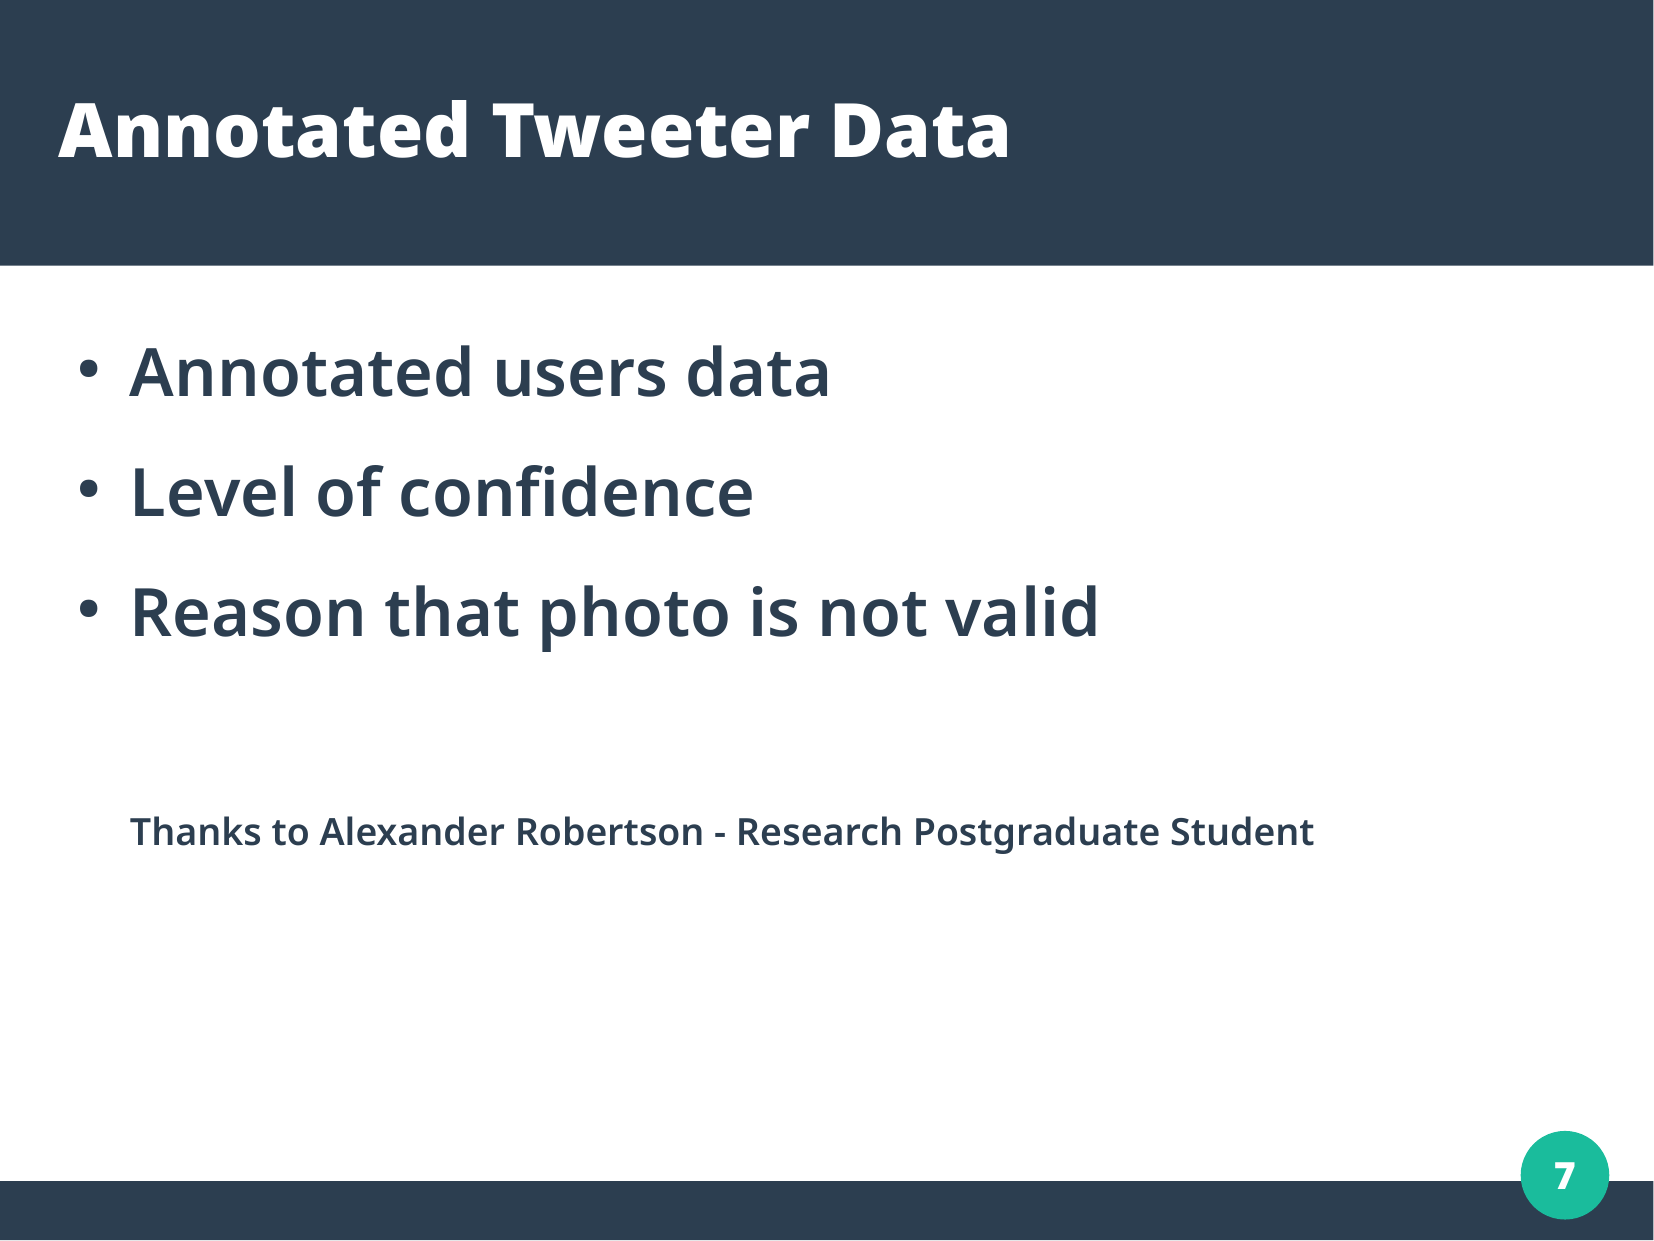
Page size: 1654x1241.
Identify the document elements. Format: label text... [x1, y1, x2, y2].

list Annotated users data Level of confidence Reason that photo is not valid Thanks to Alexander Robertson - Research Postgraduate Student [59, 324, 1595, 1152]
title Annotated Tweeter Data [59, 49, 1595, 207]
